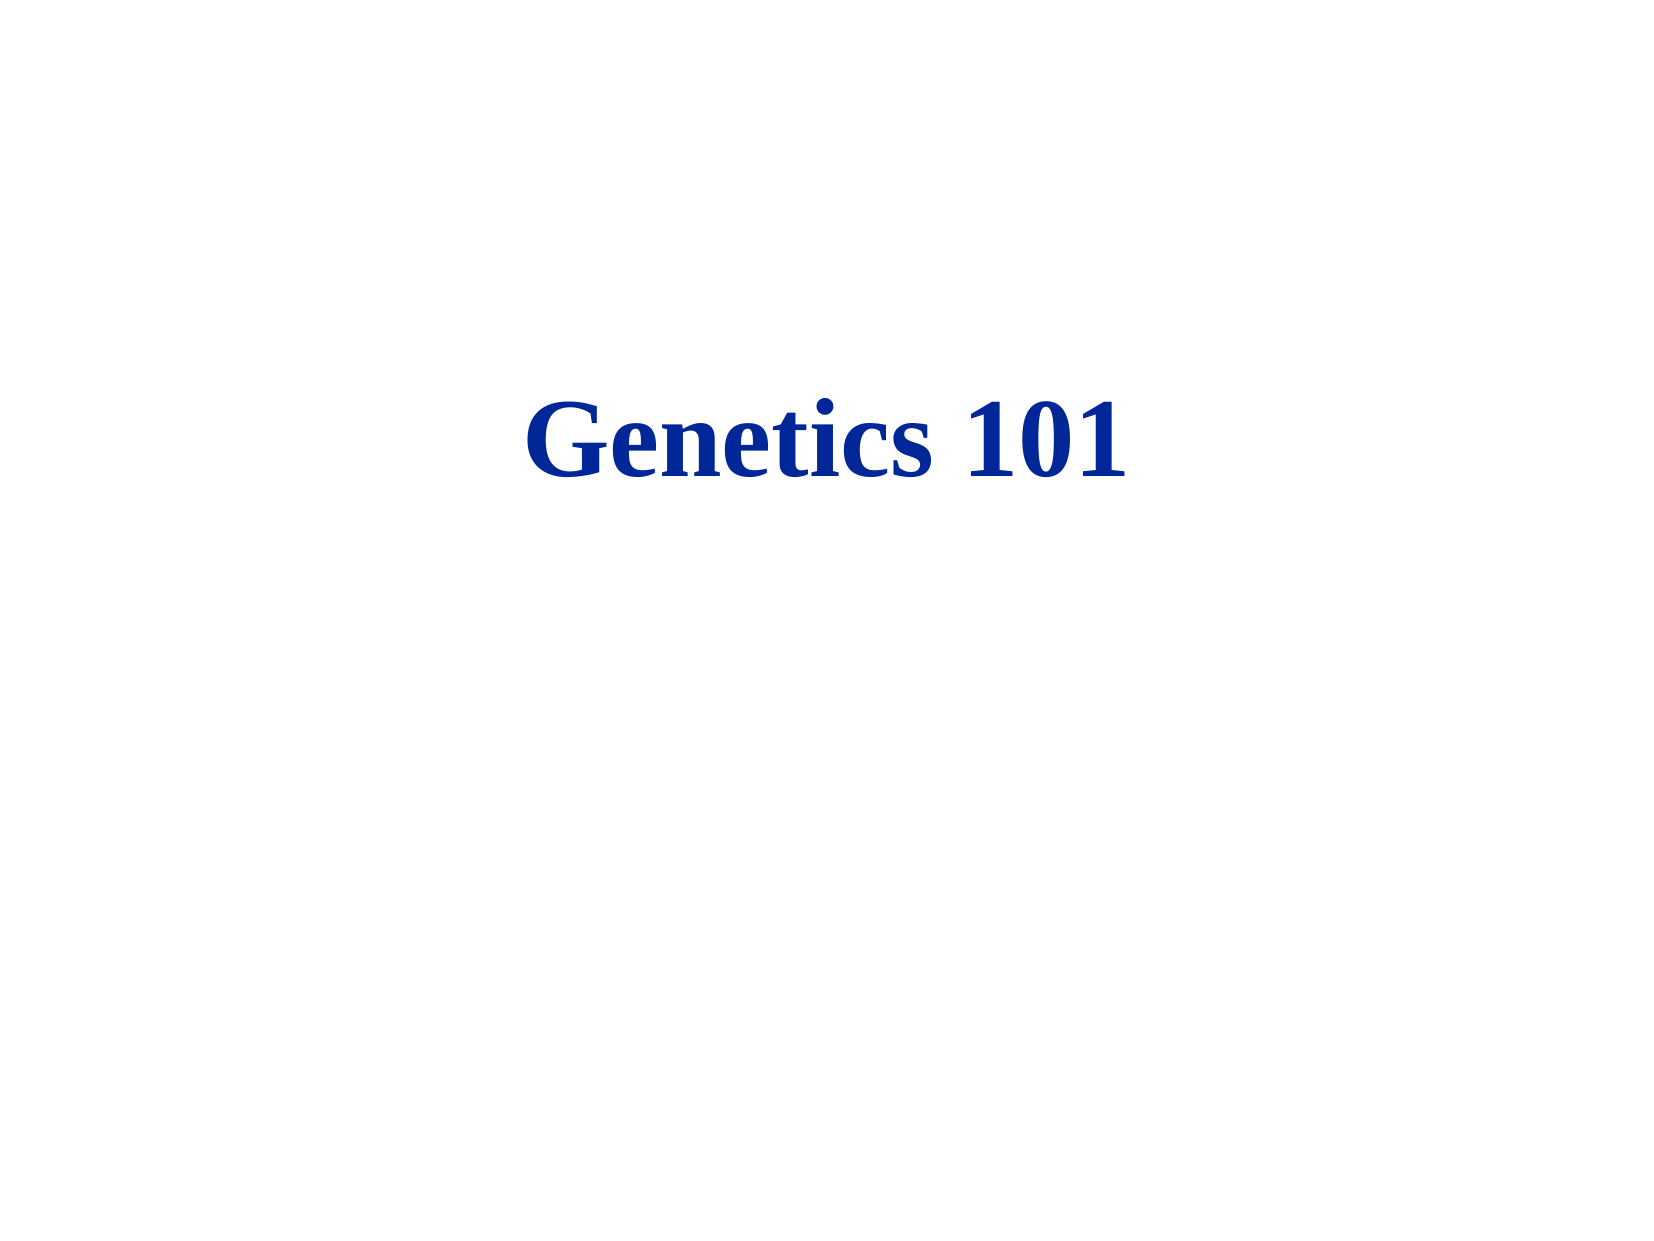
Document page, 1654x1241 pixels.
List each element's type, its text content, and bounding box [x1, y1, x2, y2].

title Genetics 101 [82, 315, 1571, 563]
